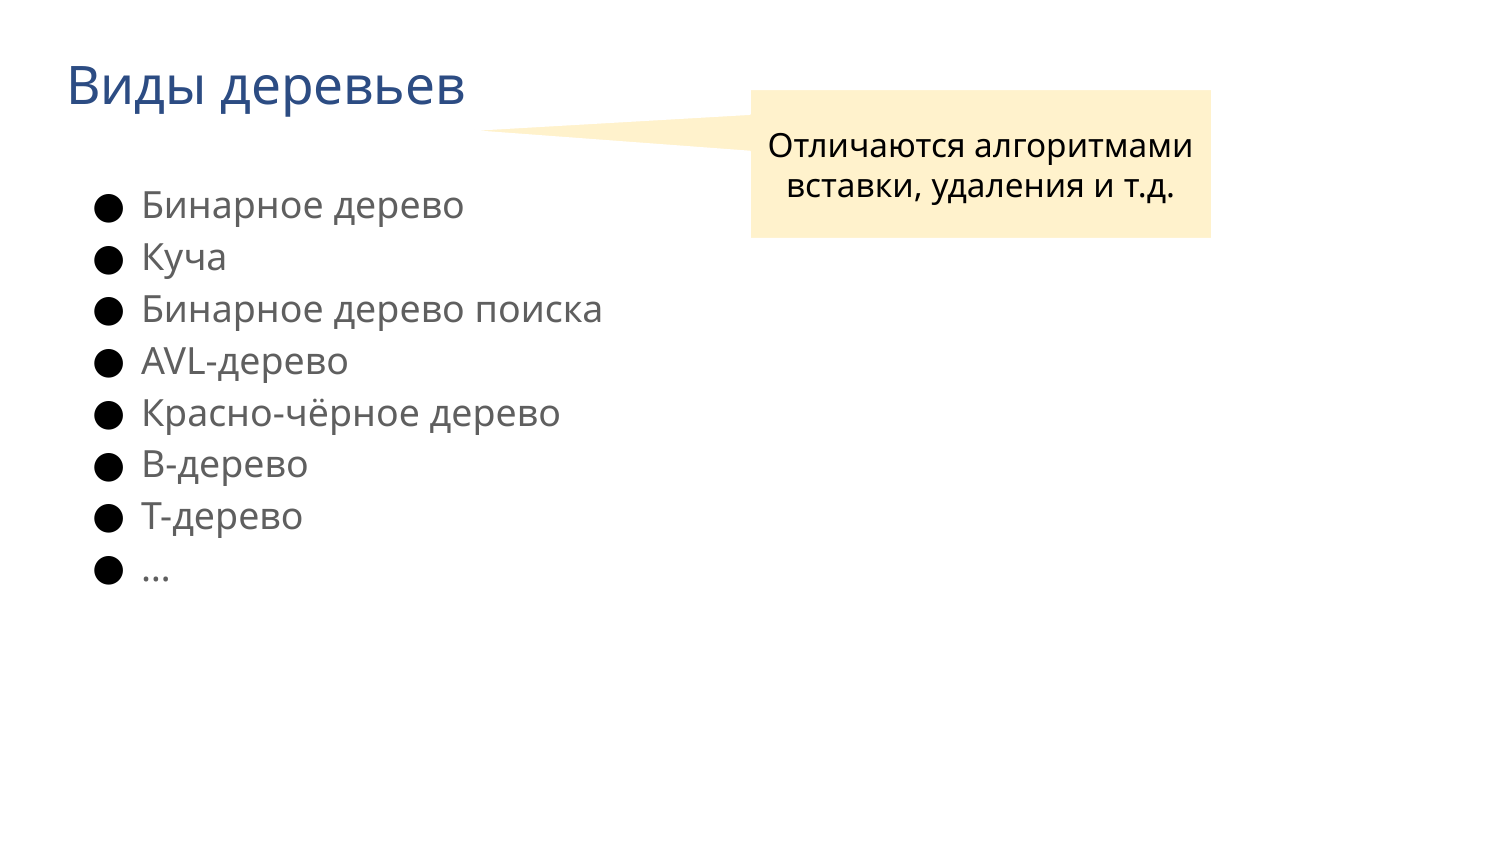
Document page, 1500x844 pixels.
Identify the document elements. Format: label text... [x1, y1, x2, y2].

text_box Отличаются алгоритмами вставки, удаления и т.д. [467, 89, 1212, 239]
title Виды деревьев [51, 36, 1449, 131]
list Бинарное дерево Куча Бинарное дерево поиска AVL-дерево Красно-чёрное дерево B-дерево T-дерево … [51, 159, 1449, 815]
